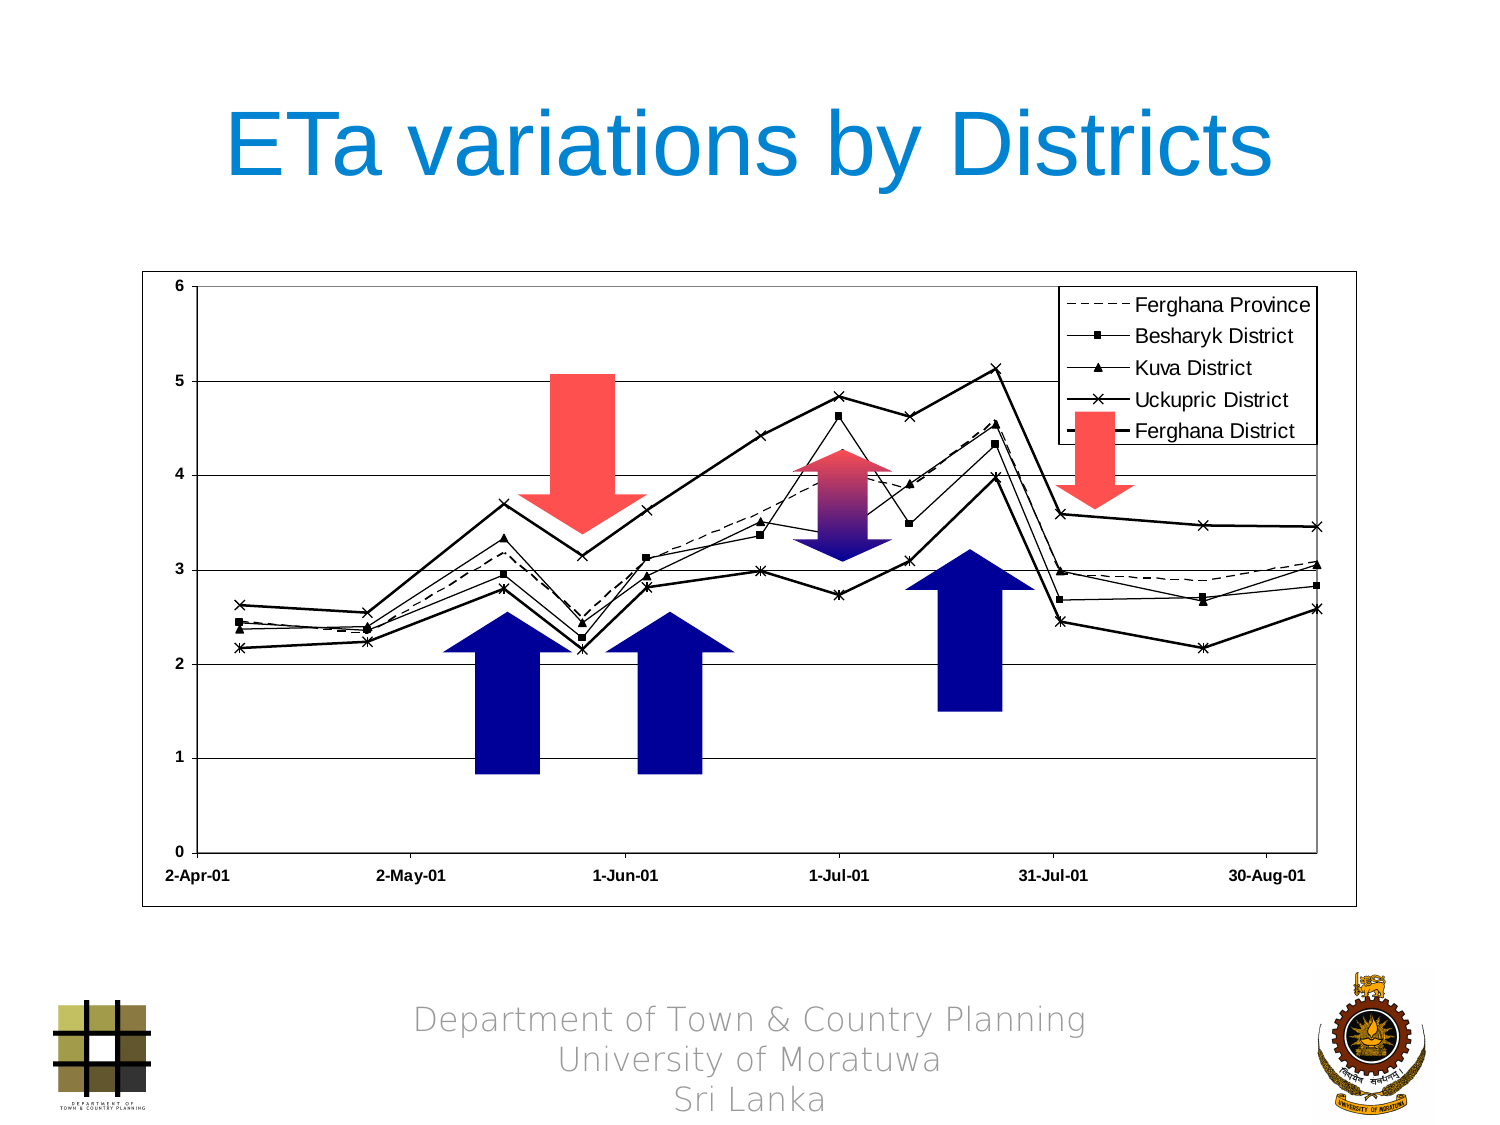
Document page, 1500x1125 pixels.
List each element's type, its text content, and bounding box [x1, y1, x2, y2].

picture [1312, 966, 1435, 1125]
text_box [442, 611, 573, 775]
picture [53, 1000, 151, 1110]
text_box [792, 449, 893, 562]
picture [133, 262, 1367, 915]
title ETa variations by Districts [75, 45, 1426, 233]
text_box [905, 549, 1035, 712]
text_box [517, 374, 648, 535]
text_box [605, 611, 735, 775]
text_box [1055, 411, 1135, 510]
